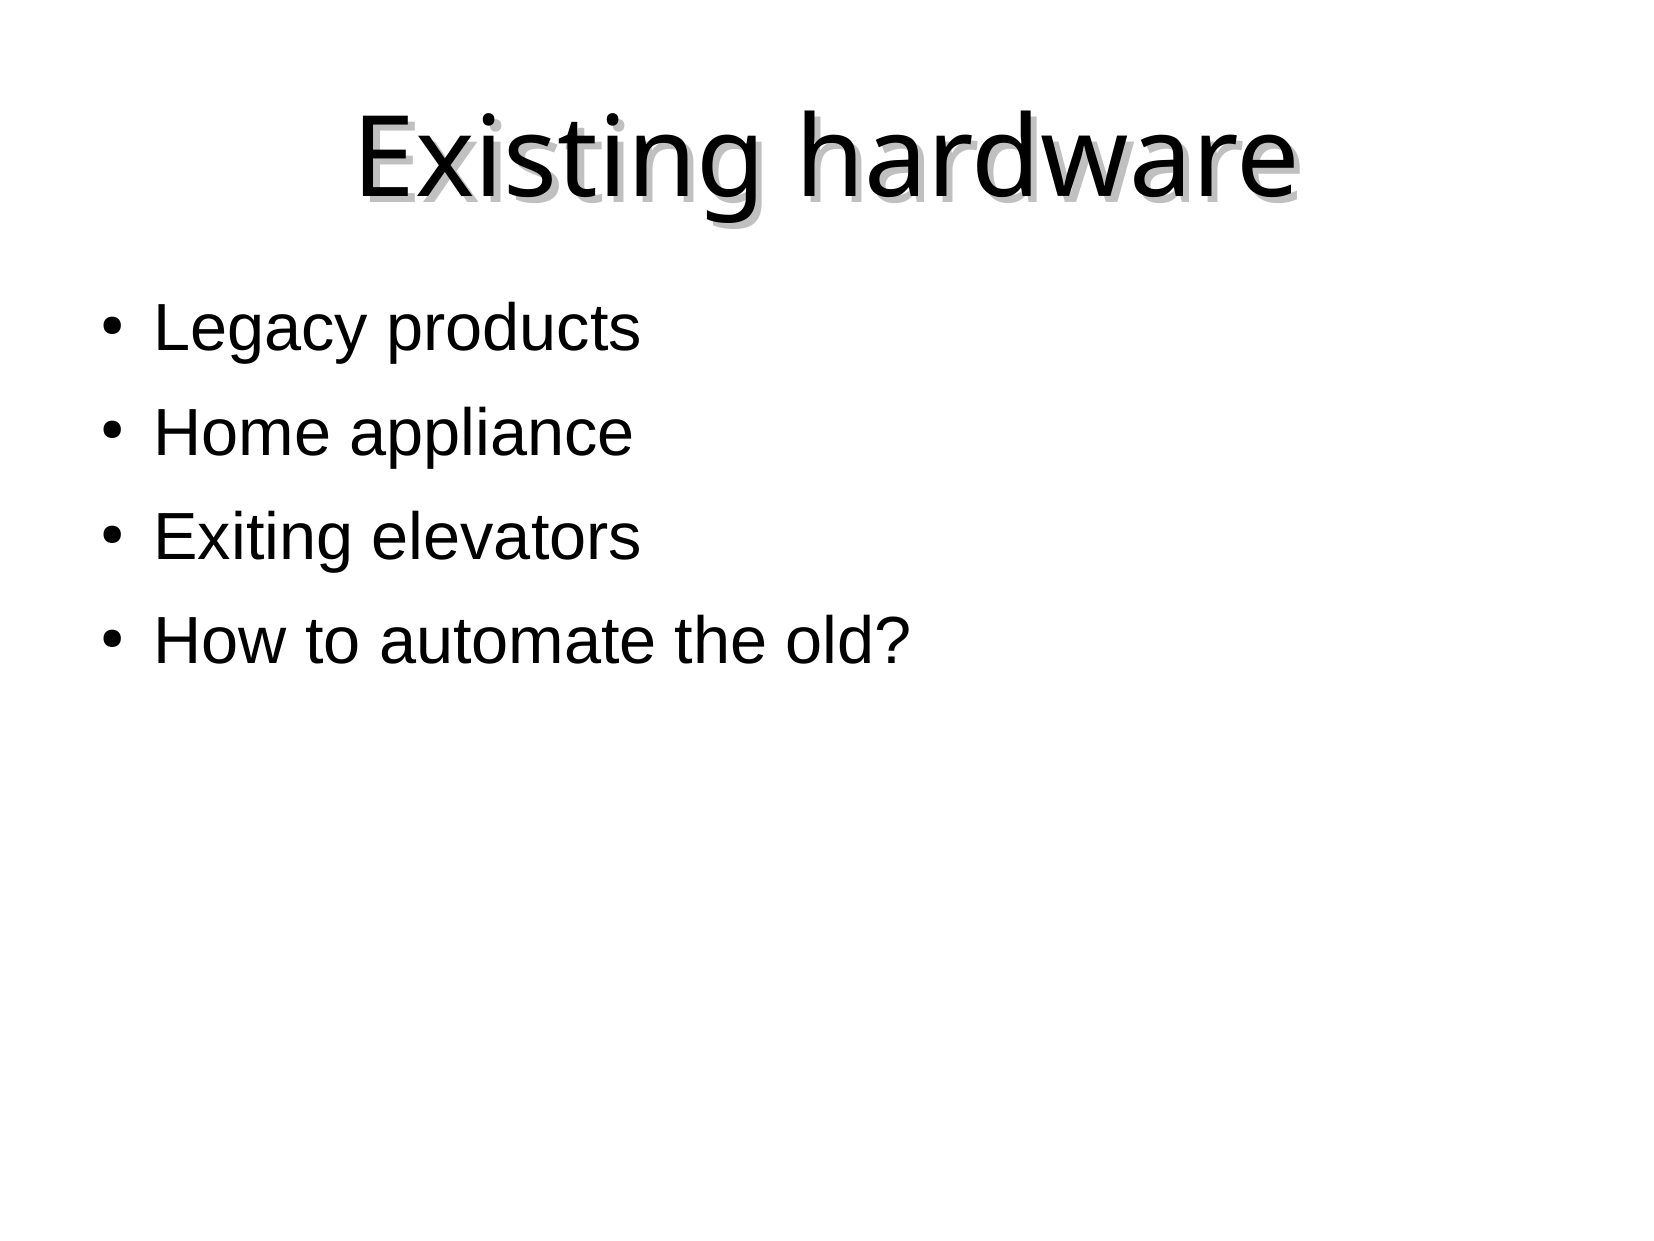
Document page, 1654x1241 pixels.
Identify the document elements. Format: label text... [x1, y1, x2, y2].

title Existing hardware [82, 49, 1571, 257]
list Legacy products Home appliance Exiting elevators How to automate the old? [82, 290, 1571, 1010]
